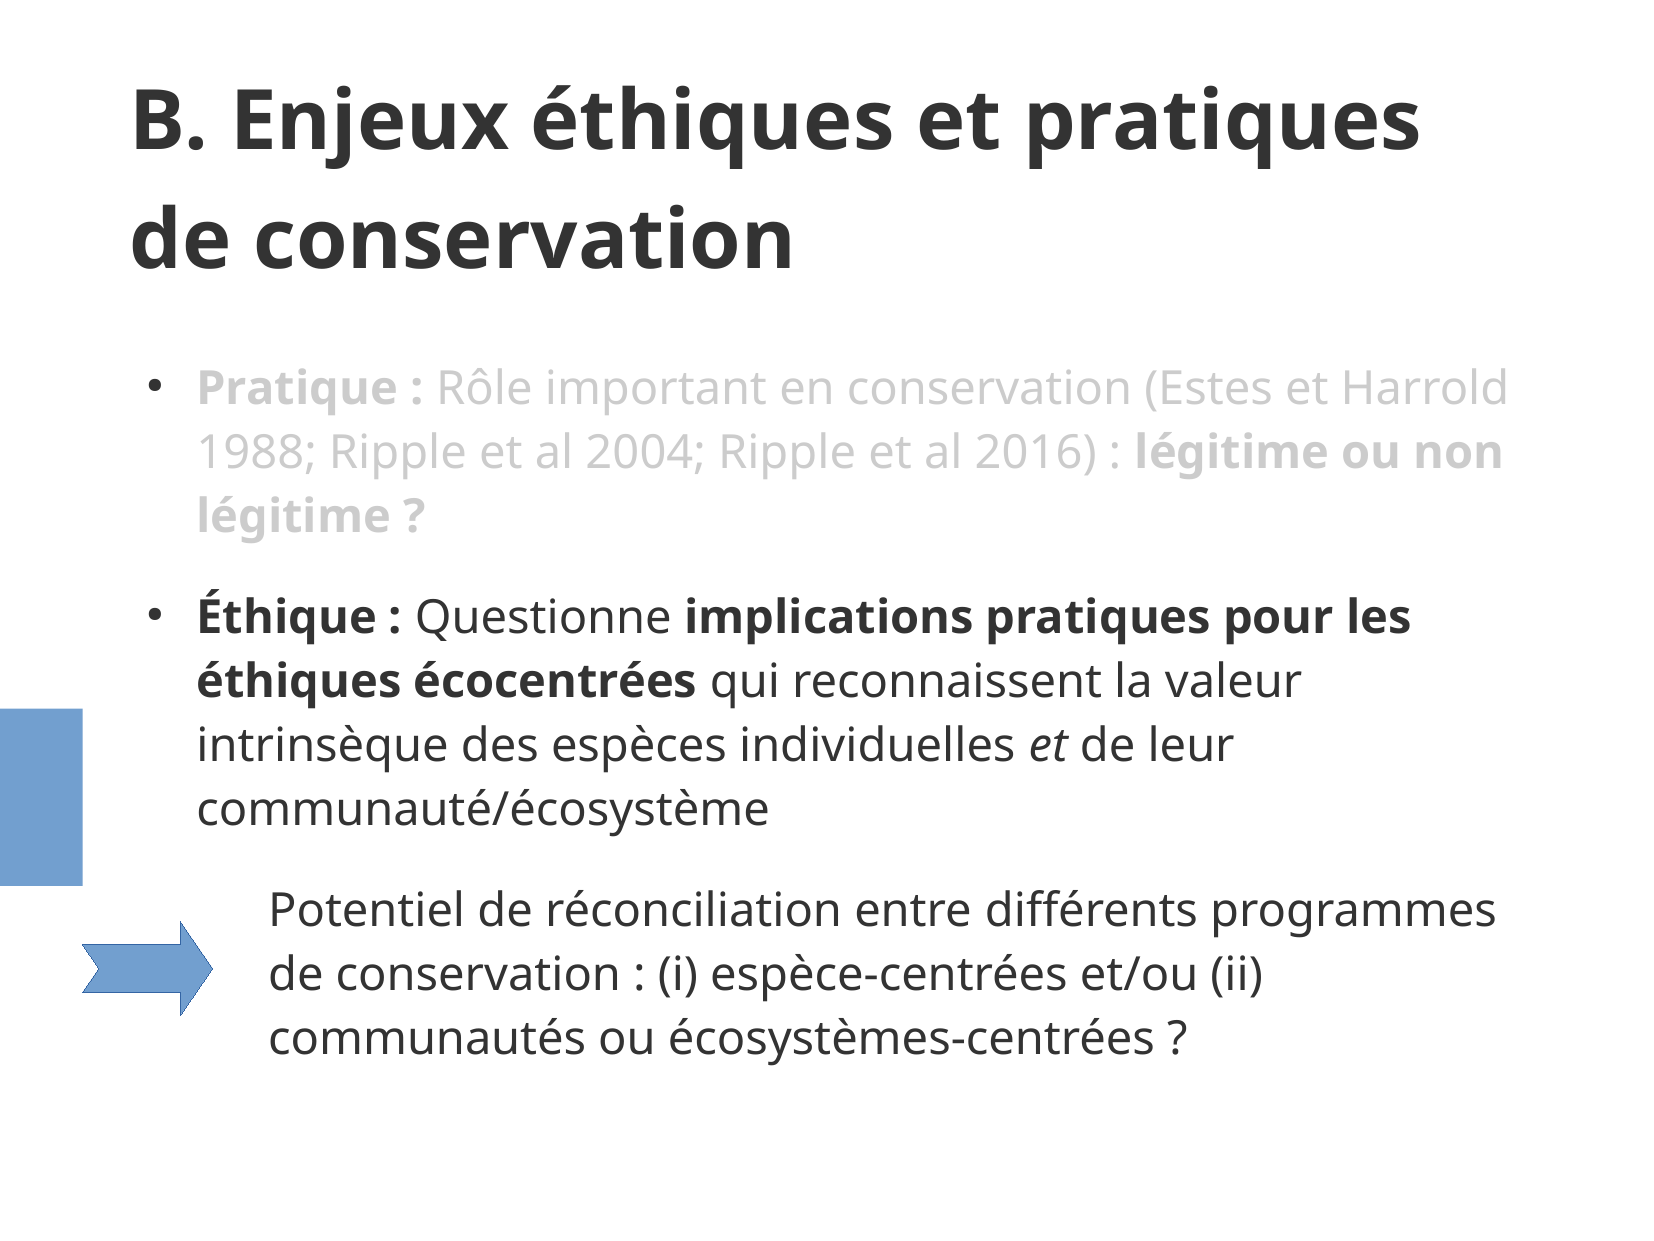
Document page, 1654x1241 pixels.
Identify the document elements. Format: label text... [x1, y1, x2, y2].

title B. Enjeux éthiques et pratiques de conservation [129, 59, 1536, 296]
list Pratique : Rôle important en conservation (Estes et Harrold 1988; Ripple et al 2004; Ripple et al 2016) : légitime ou non légitime ? Éthique : Questionne implications pratiques pour les éthiques écocentrées qui reconnaissent la valeur intrinsèque des espèces individuelles et de leur communauté/écosystème Potentiel de réconciliation entre différents programmes de conservation : (i) espèce-centrées et/ou (ii) communautés ou écosystèmes-centrées ? [129, 354, 1536, 1074]
text_box [82, 921, 213, 1016]
